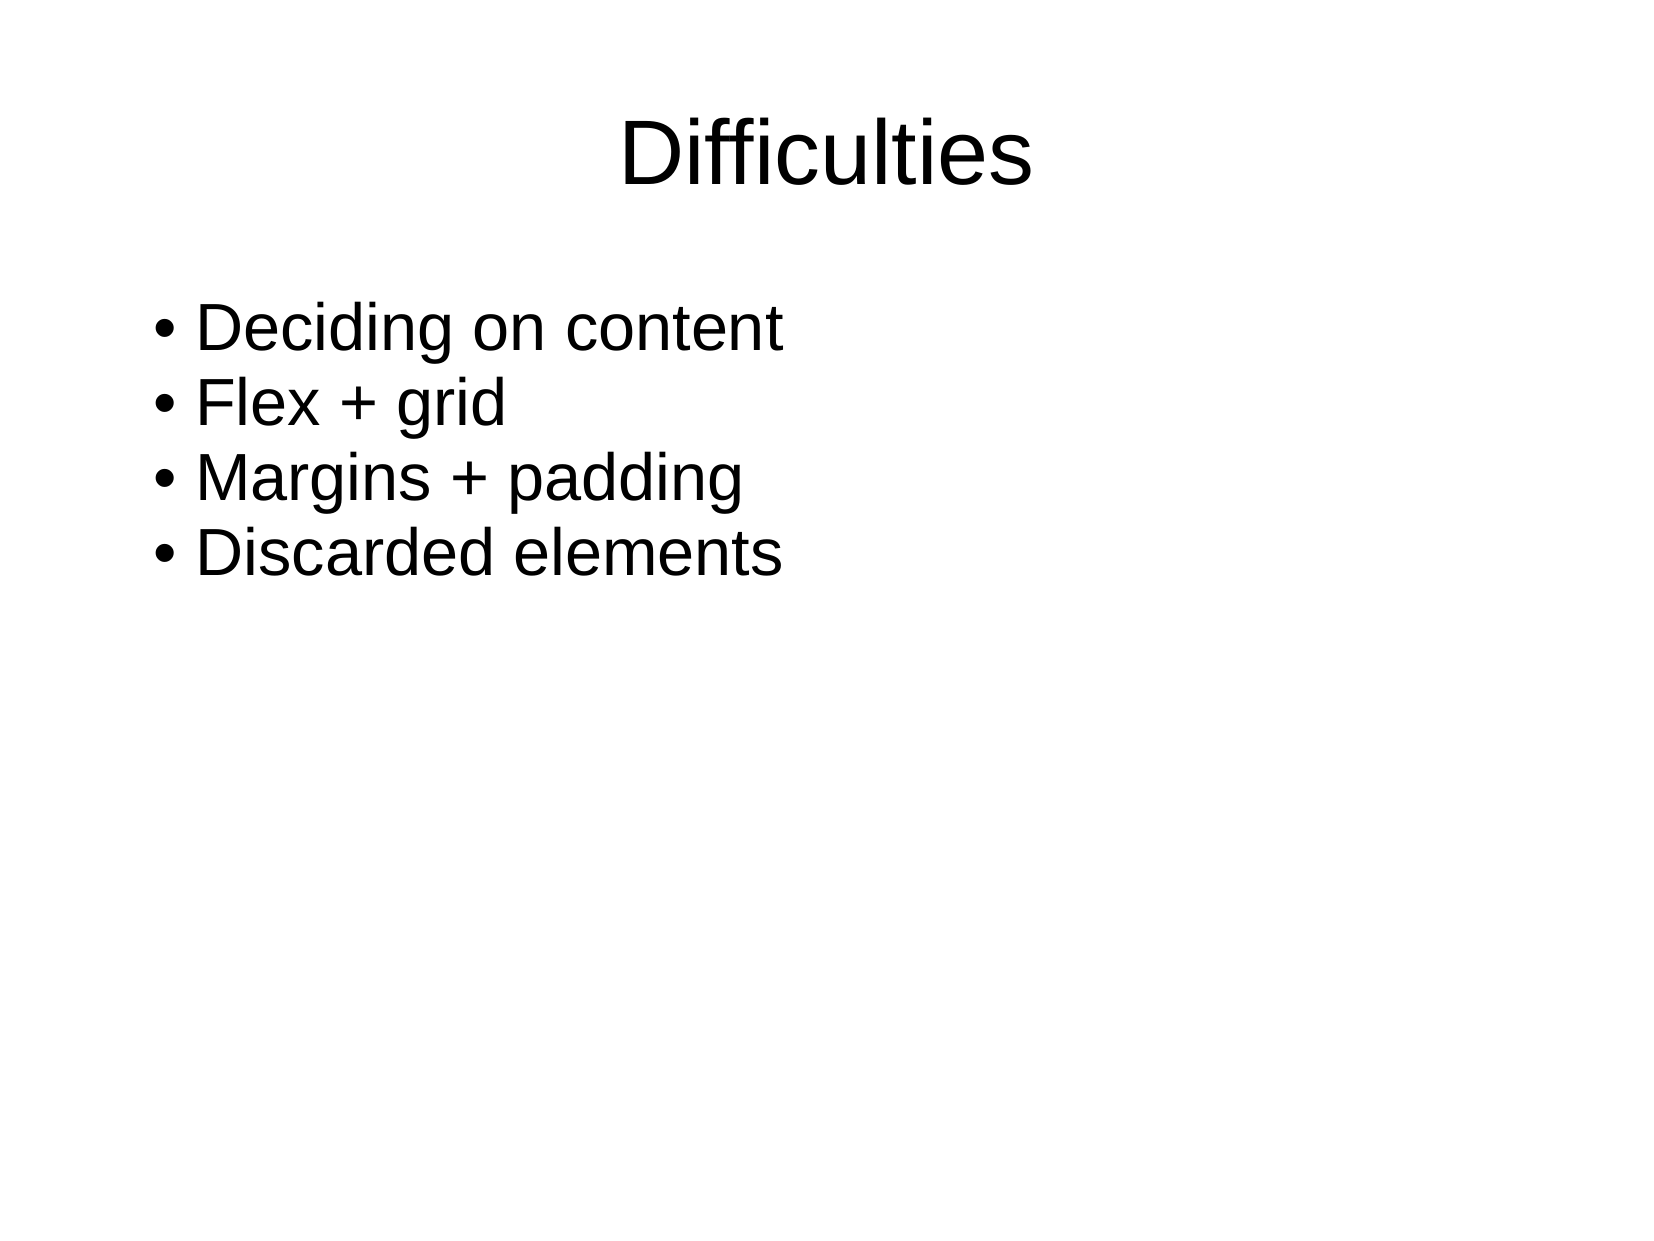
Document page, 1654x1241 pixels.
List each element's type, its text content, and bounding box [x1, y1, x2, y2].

list • Deciding on content • Flex + grid • Margins + padding • Discarded elements [82, 290, 1571, 1109]
title Difficulties [82, 49, 1571, 257]
